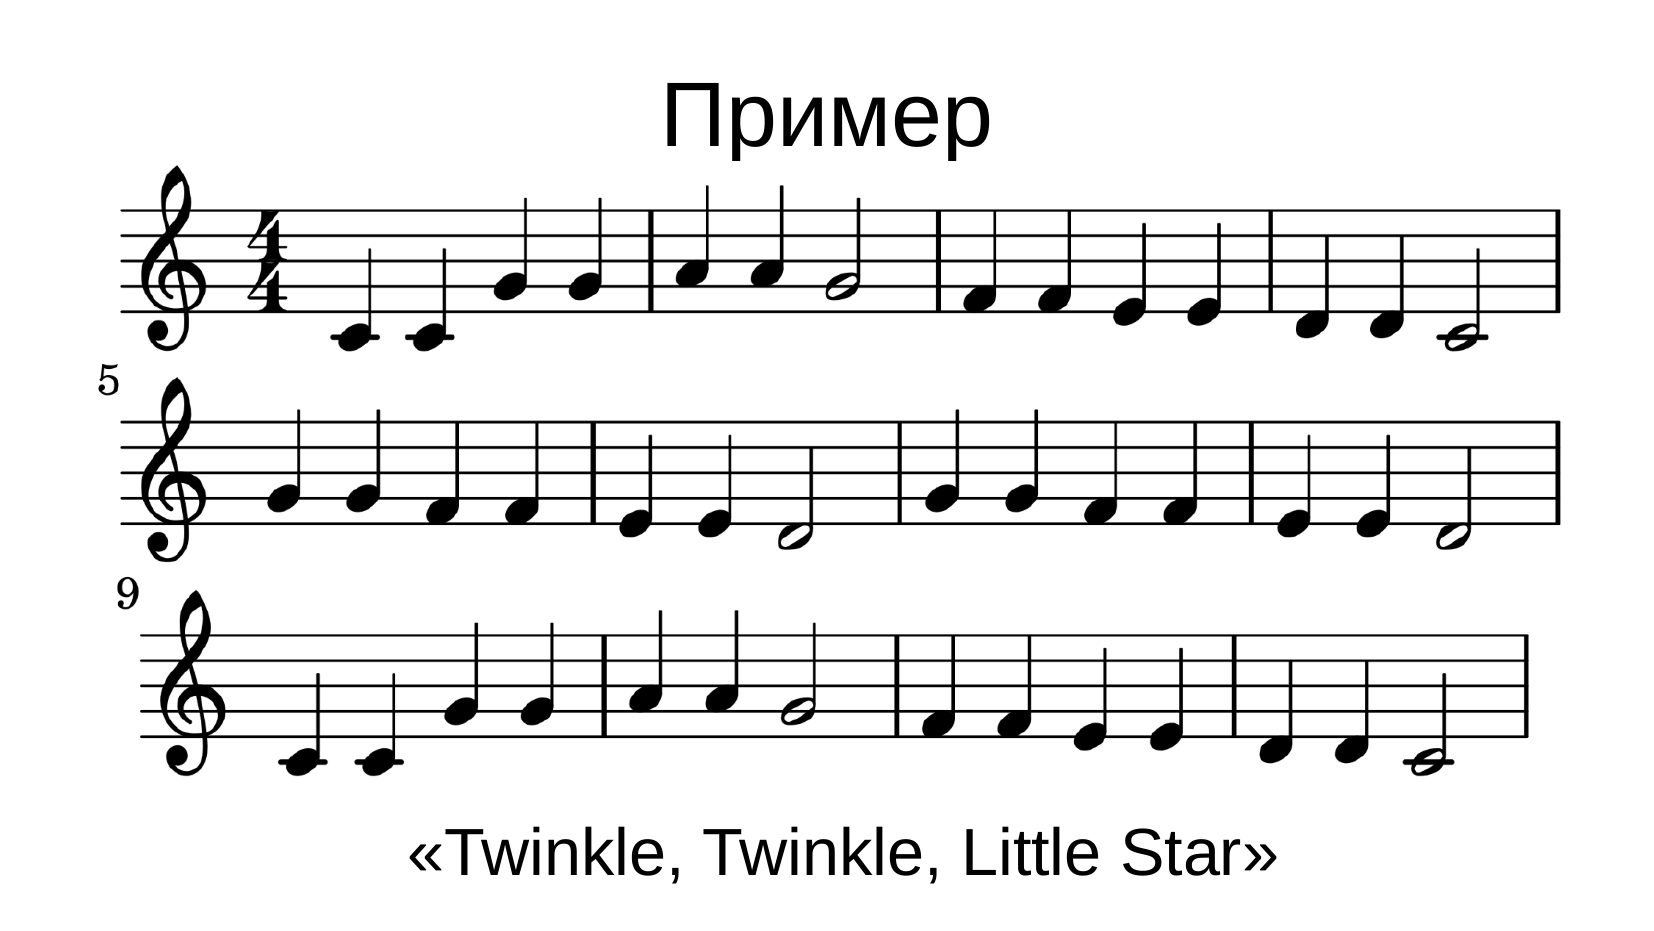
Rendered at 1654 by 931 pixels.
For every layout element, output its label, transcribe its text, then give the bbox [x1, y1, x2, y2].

title Пример [82, 37, 1571, 161]
list «Twinkle, Twinkle, Little Star» [336, 814, 1317, 923]
picture [33, 161, 1621, 805]
